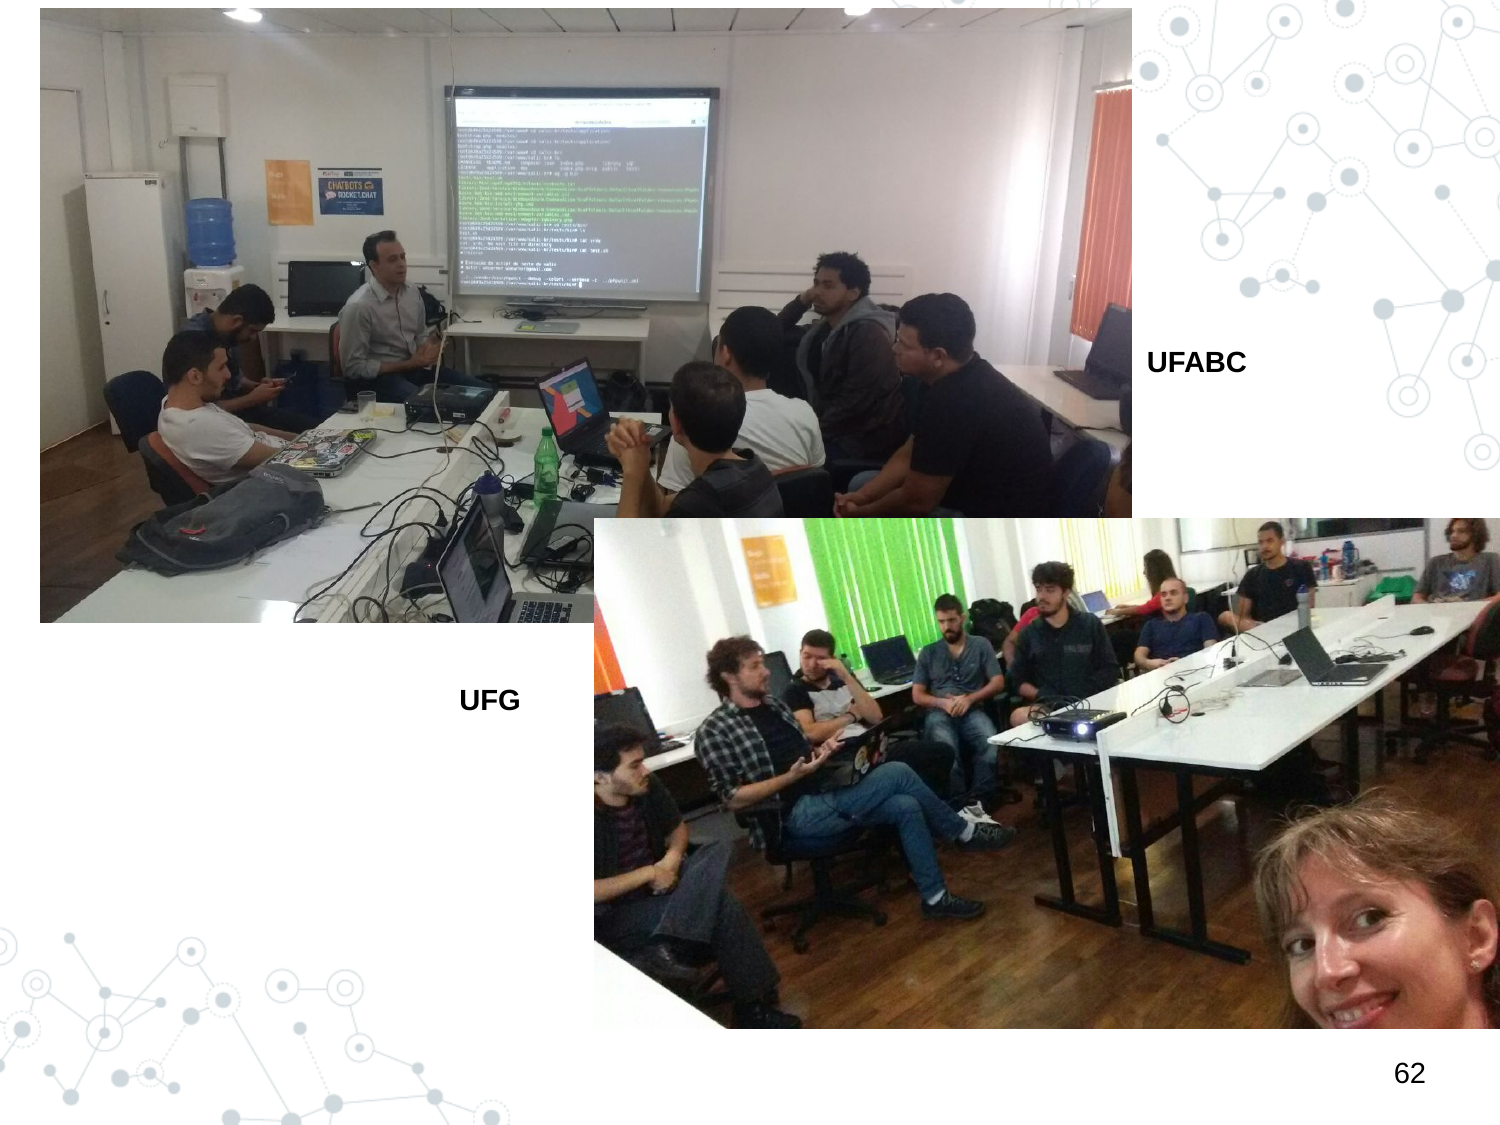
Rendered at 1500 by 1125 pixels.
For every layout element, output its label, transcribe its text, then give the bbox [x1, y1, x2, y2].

text_box UFABC [1131, 328, 1438, 469]
picture [0, 0, 1500, 1125]
text_box UFG [444, 665, 751, 807]
slide_number <number> [1378, 1038, 1469, 1125]
